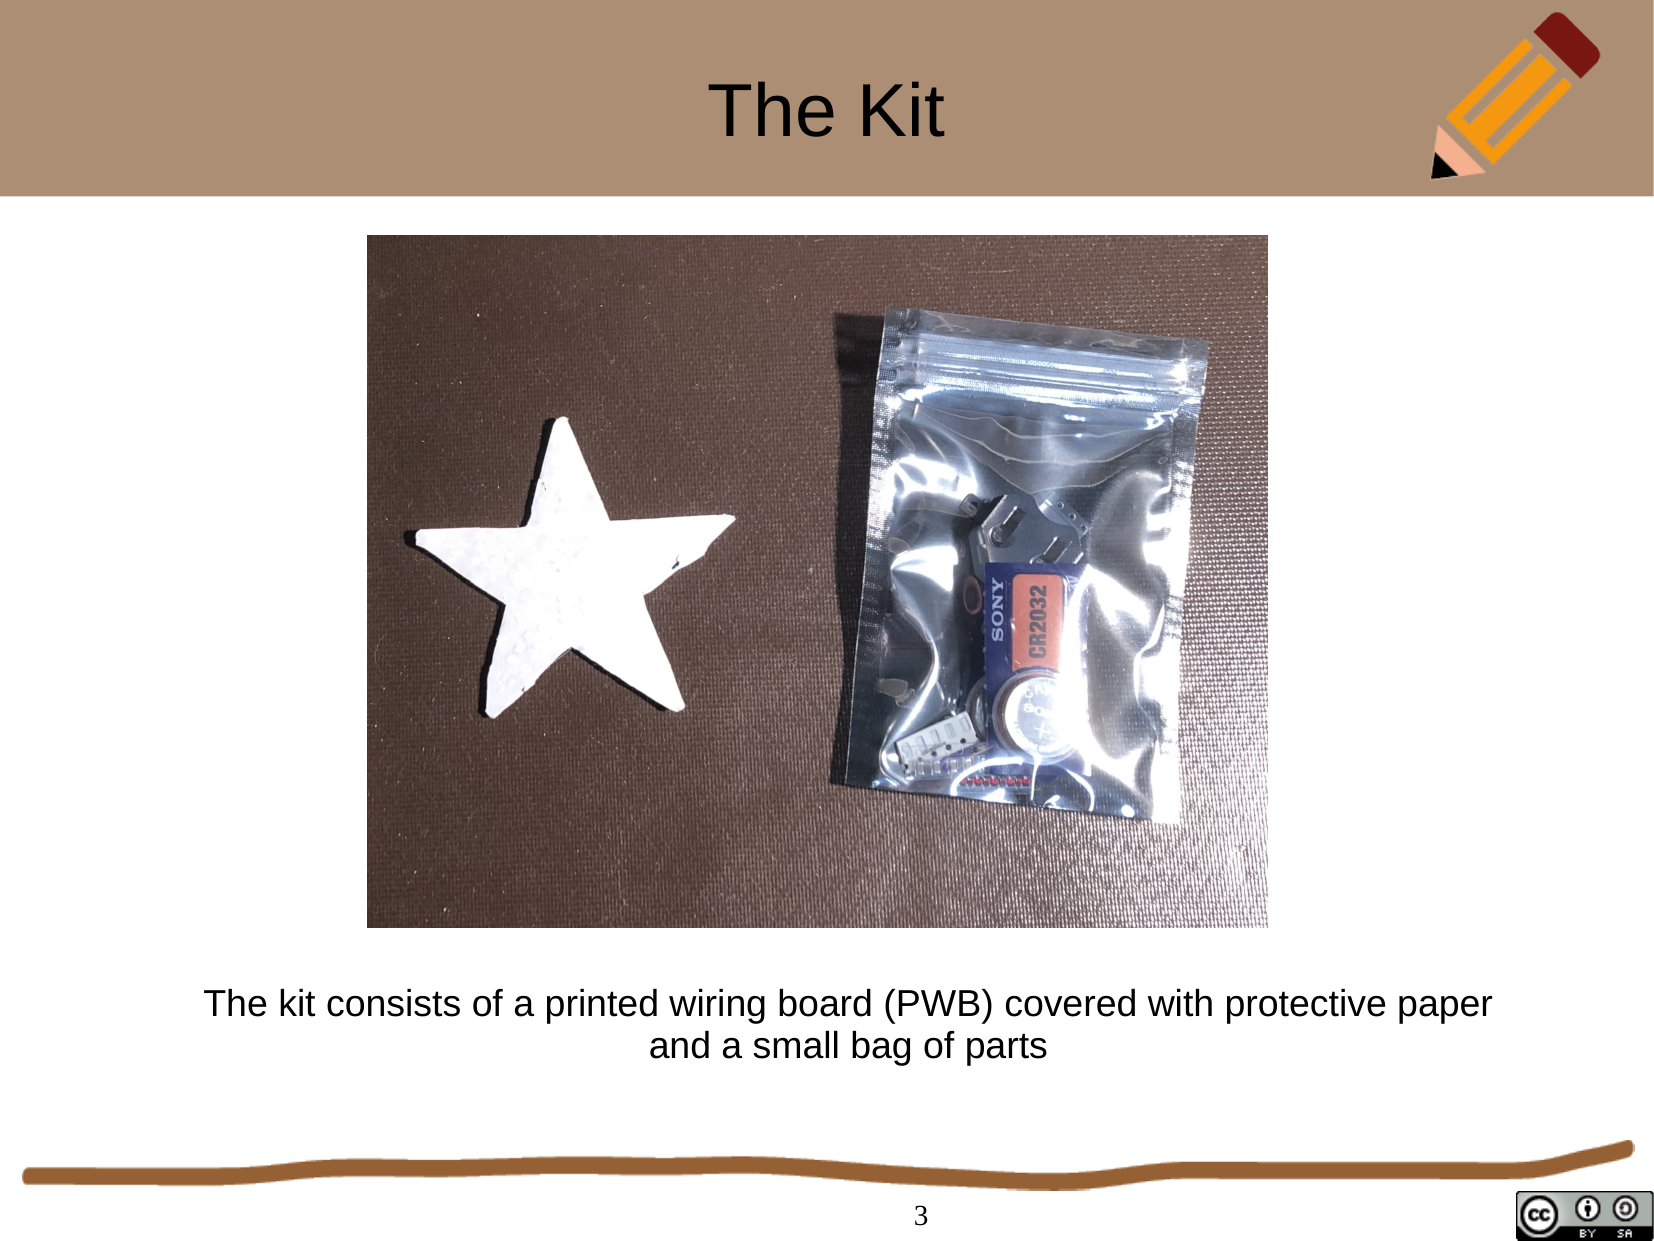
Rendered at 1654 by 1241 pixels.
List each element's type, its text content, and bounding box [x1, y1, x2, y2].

text_box The kit consists of a printed wiring board (PWB) covered with protective paper and a small bag of parts [167, 975, 1529, 1075]
picture [22, 1140, 1654, 1241]
title The Kit [82, 49, 1571, 172]
picture [367, 235, 1268, 928]
picture [1430, 12, 1601, 181]
